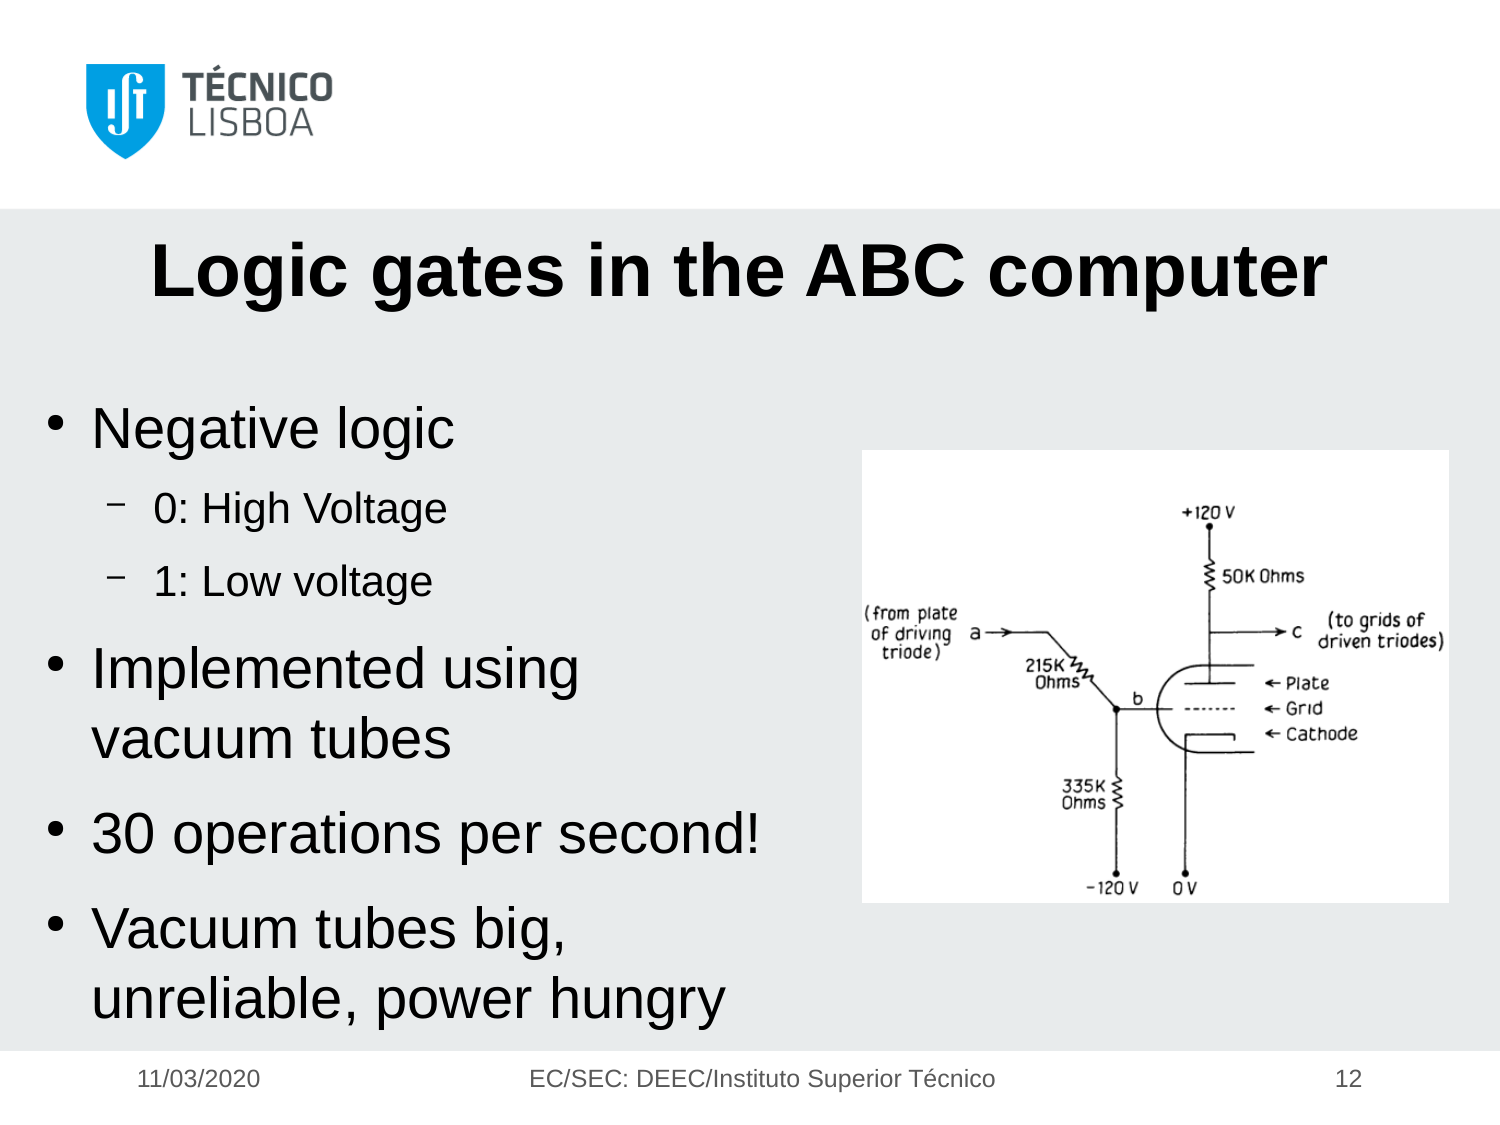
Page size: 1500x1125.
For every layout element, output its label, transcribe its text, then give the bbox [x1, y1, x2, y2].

footer EC/SEC: DEEC/Instituto Superior Técnico [512, 1052, 1021, 1103]
title Logic gates in the ABC computer [135, 195, 1391, 338]
slide_number <number> [1077, 1052, 1378, 1103]
slide_number 11/03/2020 [121, 1052, 425, 1103]
list Negative logic 0: High Voltage 1: Low voltage Implemented using vacuum tubes 30 operations per second! Vacuum tubes big, unreliable, power hungry [30, 389, 771, 1093]
picture [0, 0, 1500, 1125]
